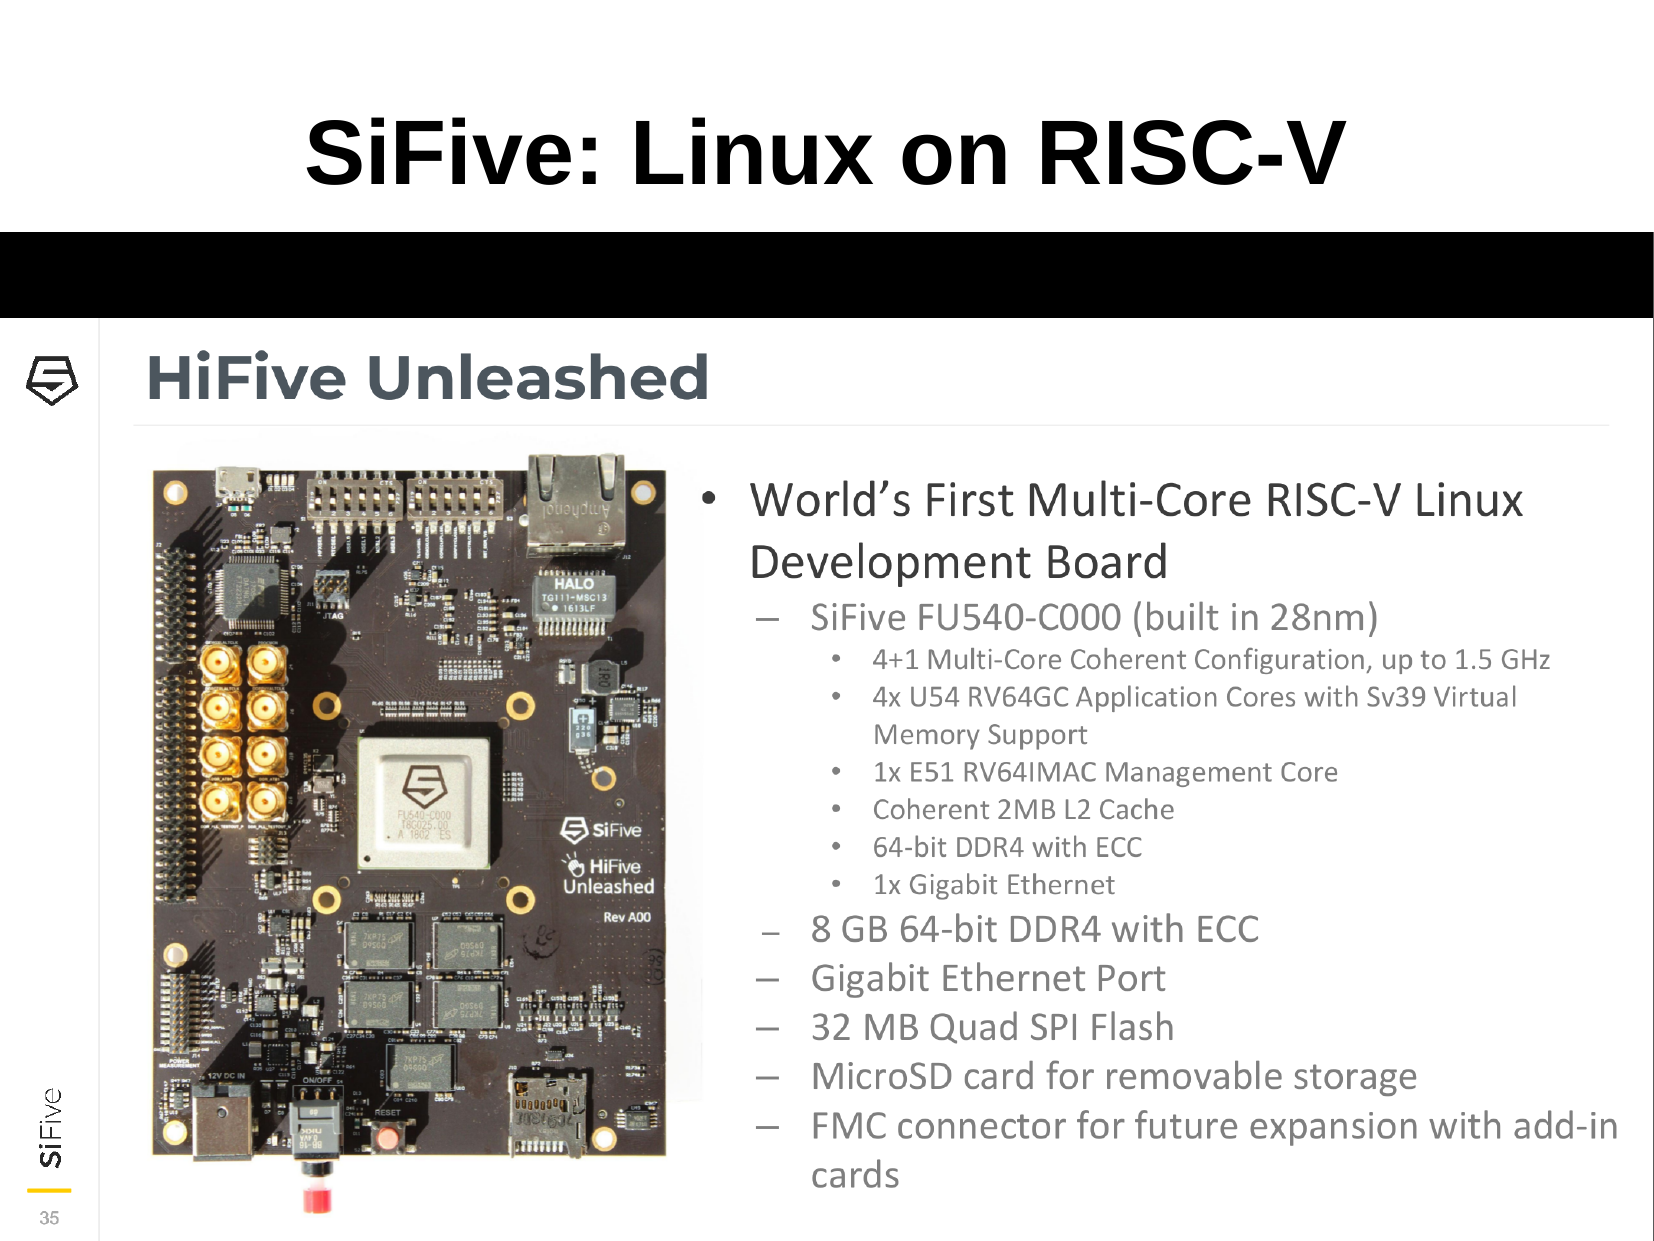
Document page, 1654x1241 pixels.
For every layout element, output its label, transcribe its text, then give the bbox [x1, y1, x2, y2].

picture [0, 232, 1654, 1241]
title SiFive: Linux on RISC-V [82, 49, 1571, 232]
